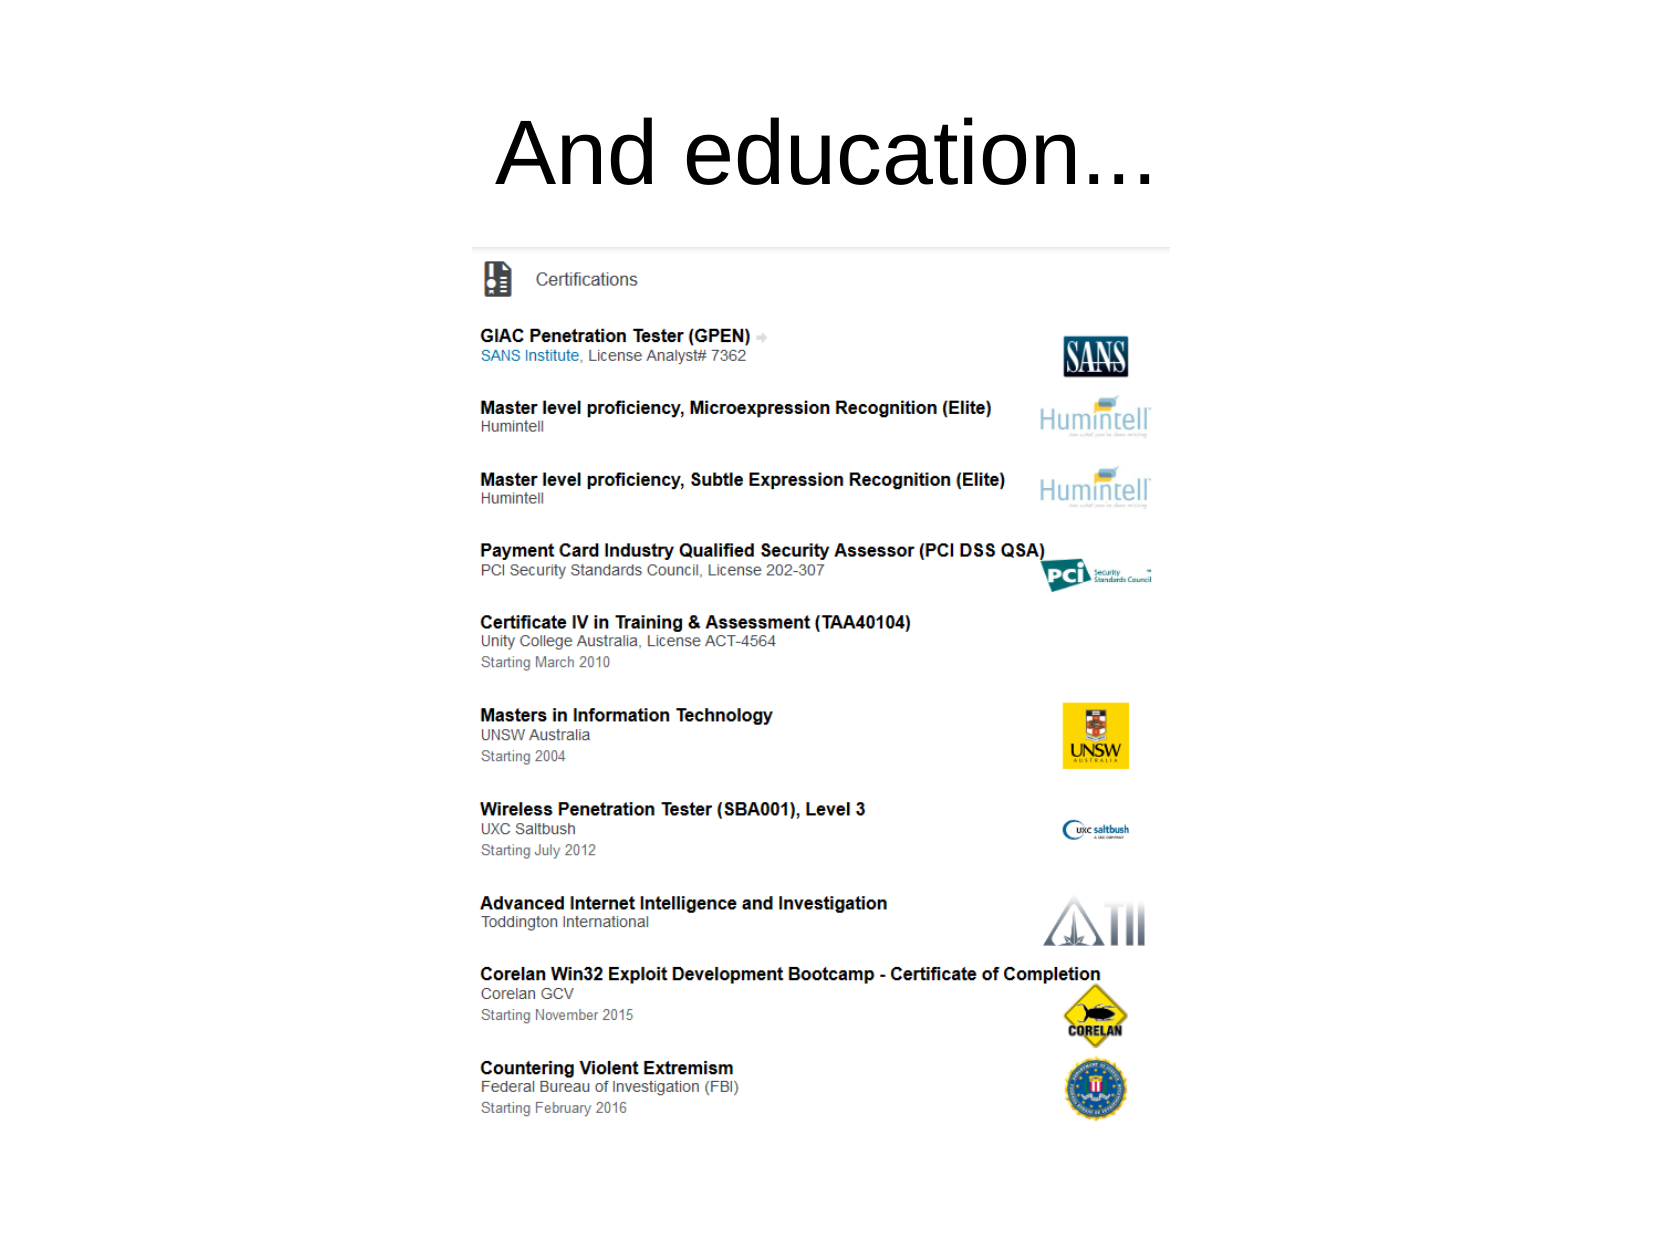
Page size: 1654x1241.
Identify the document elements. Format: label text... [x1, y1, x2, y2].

title And education... [82, 49, 1571, 257]
picture [472, 247, 1170, 1134]
